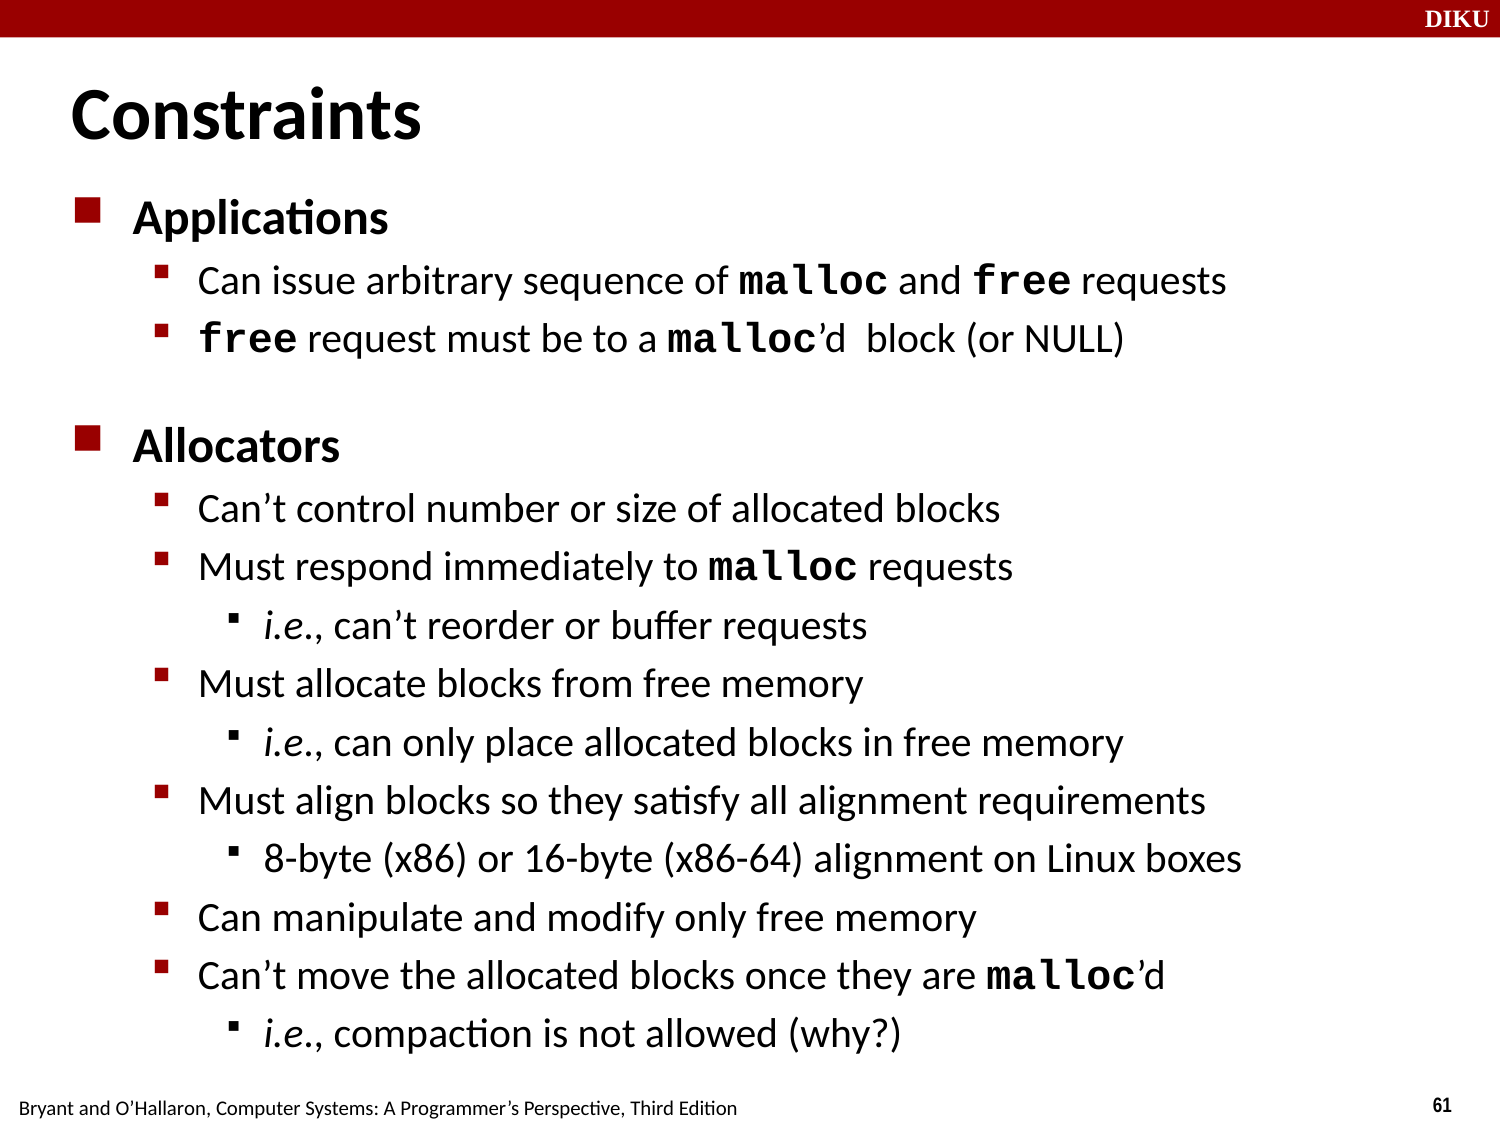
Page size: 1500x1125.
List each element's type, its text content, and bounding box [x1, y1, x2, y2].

text_box Applications Can issue arbitrary sequence of malloc and free requests free request must be to a malloc’d block (or NULL) Allocators Can’t control number or size of allocated blocks Must respond immediately to malloc requests i.e., can’t reorder or buffer requests Must allocate blocks from free memory i.e., can only place allocated blocks in free memory Must align blocks so they satisfy all alignment requirements 8-byte (x86) or 16-byte (x86-64) alignment on Linux boxes Can manipulate and modify only free memory Can’t move the allocated blocks once they are malloc’d i.e., compaction is not allowed (why?) [61, 187, 1463, 1100]
text_box Constraints [56, 62, 963, 157]
